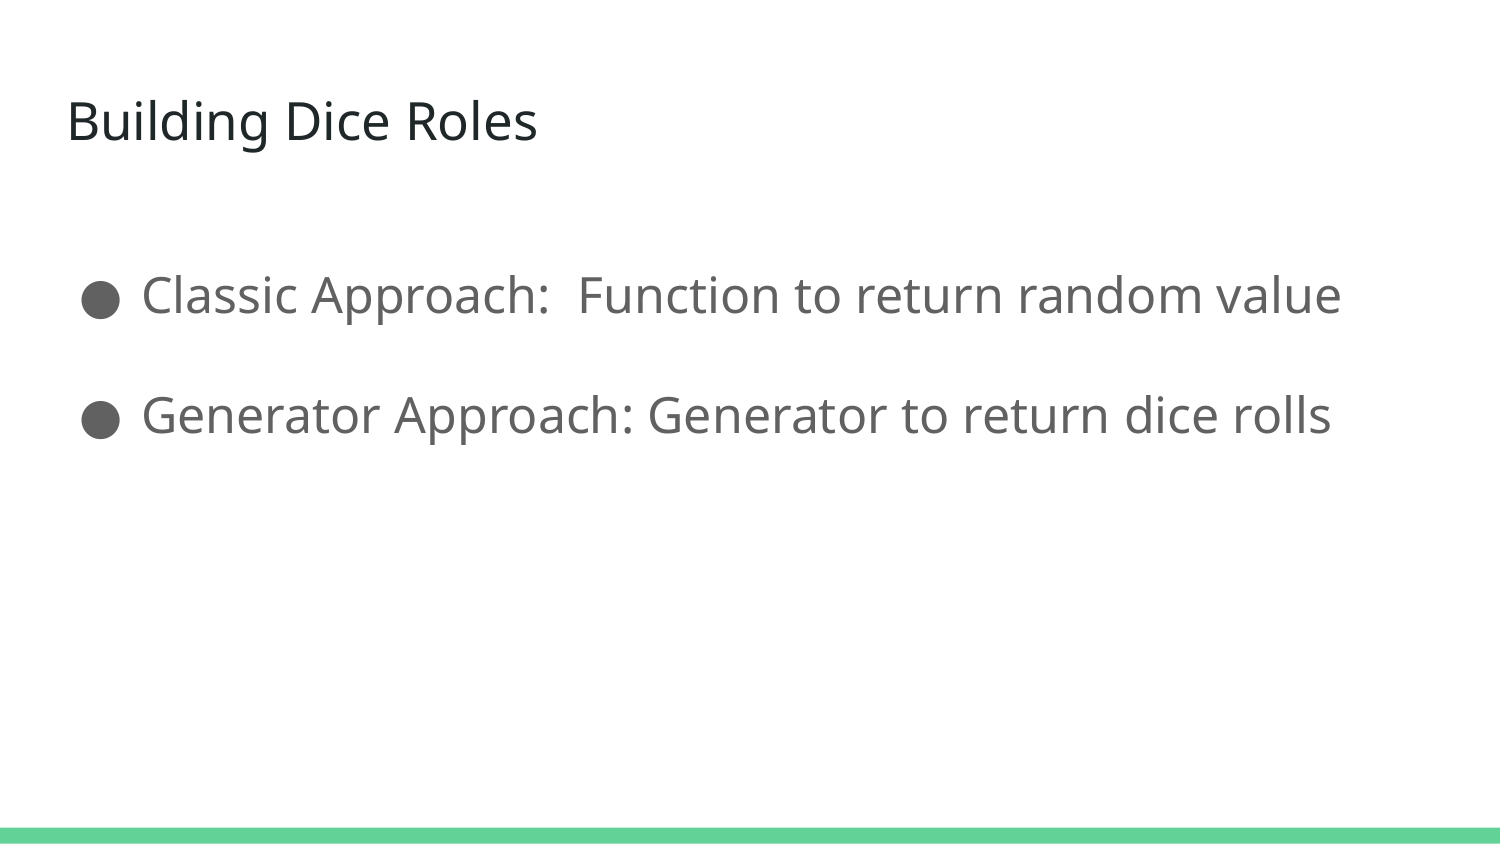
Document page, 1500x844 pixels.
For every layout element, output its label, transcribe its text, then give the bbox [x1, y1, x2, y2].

title Building Dice Roles [51, 72, 1449, 167]
list Classic Approach: Function to return random value Generator Approach: Generator to return dice rolls [51, 189, 1449, 750]
